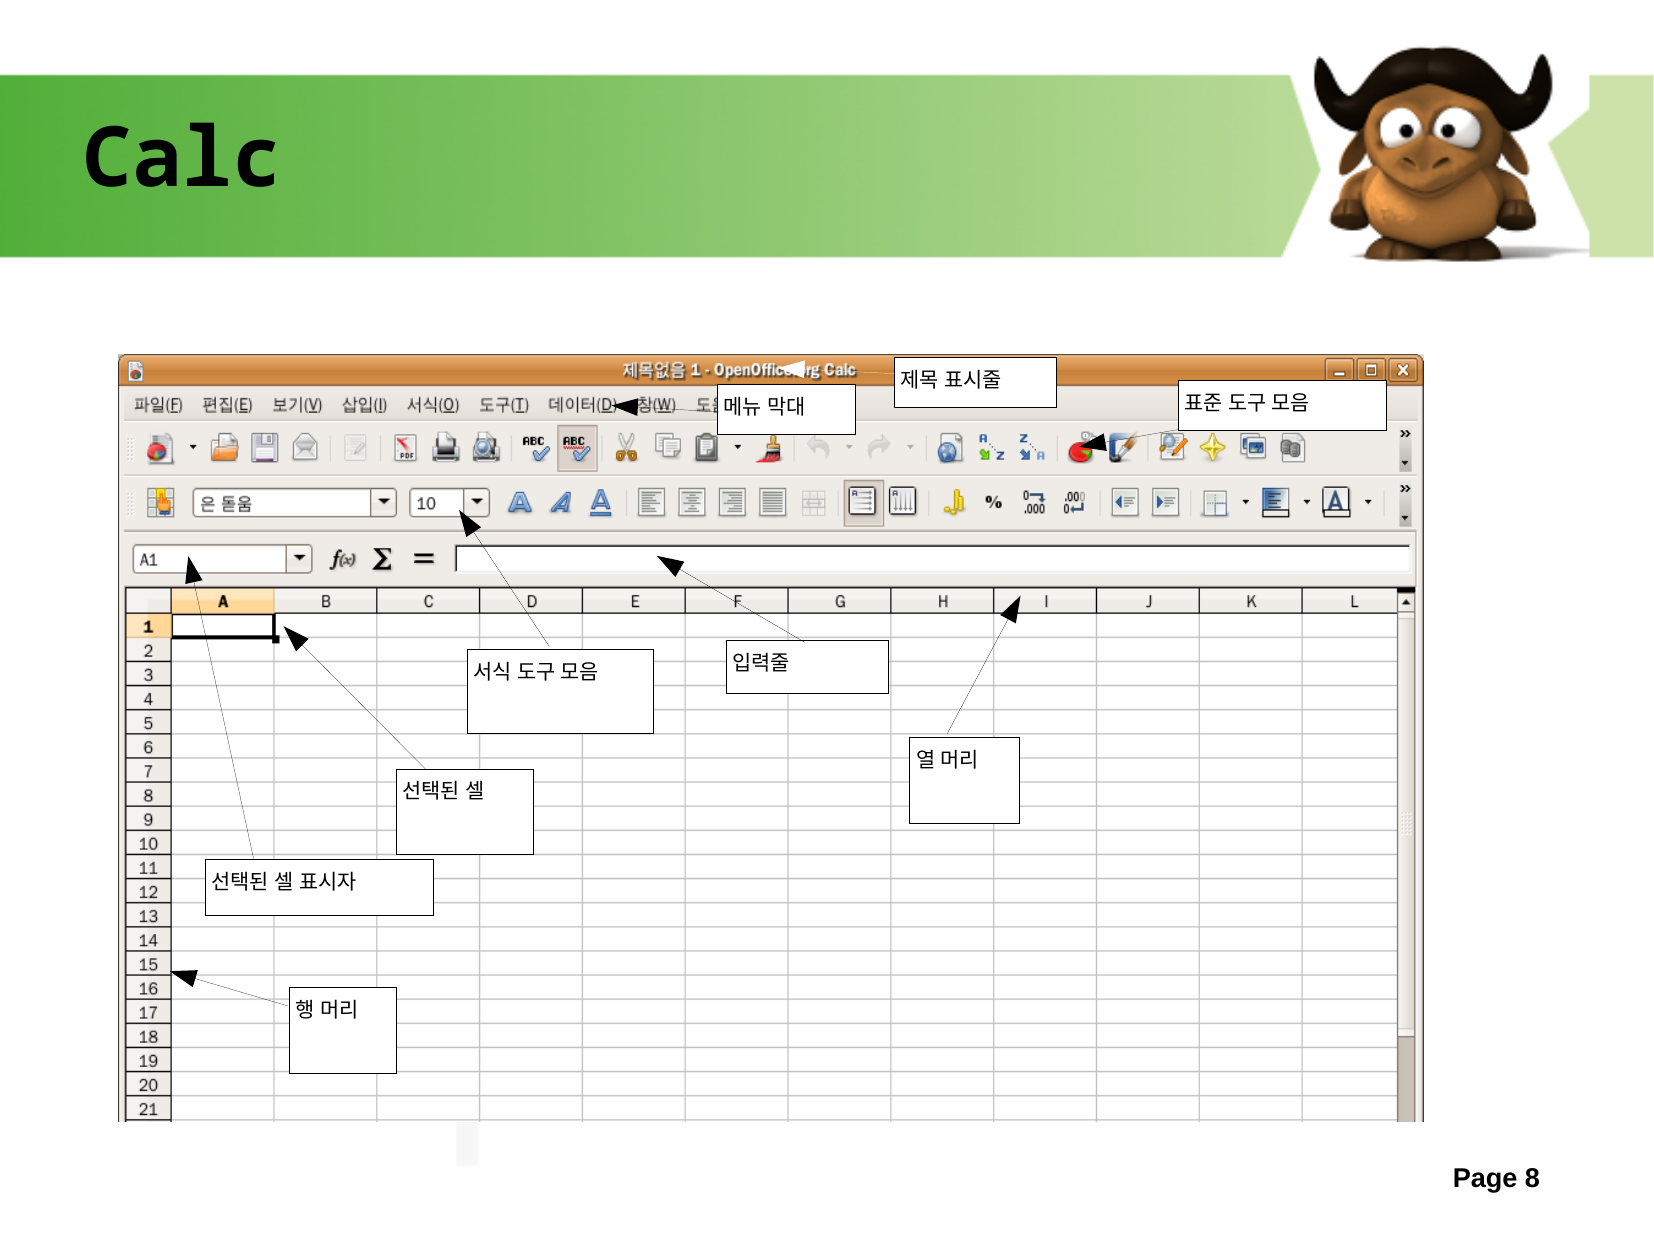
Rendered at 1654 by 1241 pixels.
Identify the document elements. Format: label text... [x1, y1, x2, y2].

text_box 선택된 셀 표시자 [205, 859, 434, 916]
text_box 선택된 셀 [396, 769, 534, 855]
title Calc [82, 49, 1571, 257]
text_box 행 머리 [289, 987, 397, 1074]
text_box 제목 표시줄 [894, 357, 1057, 408]
text_box 표준 도구 모음 [1178, 380, 1387, 431]
text_box 열 머리 [909, 737, 1020, 824]
text_box 메뉴 막대 [717, 384, 856, 435]
text_box 서식 도구 모음 [467, 649, 654, 734]
text_box 입력줄 [726, 640, 889, 694]
picture [0, 0, 1654, 1241]
